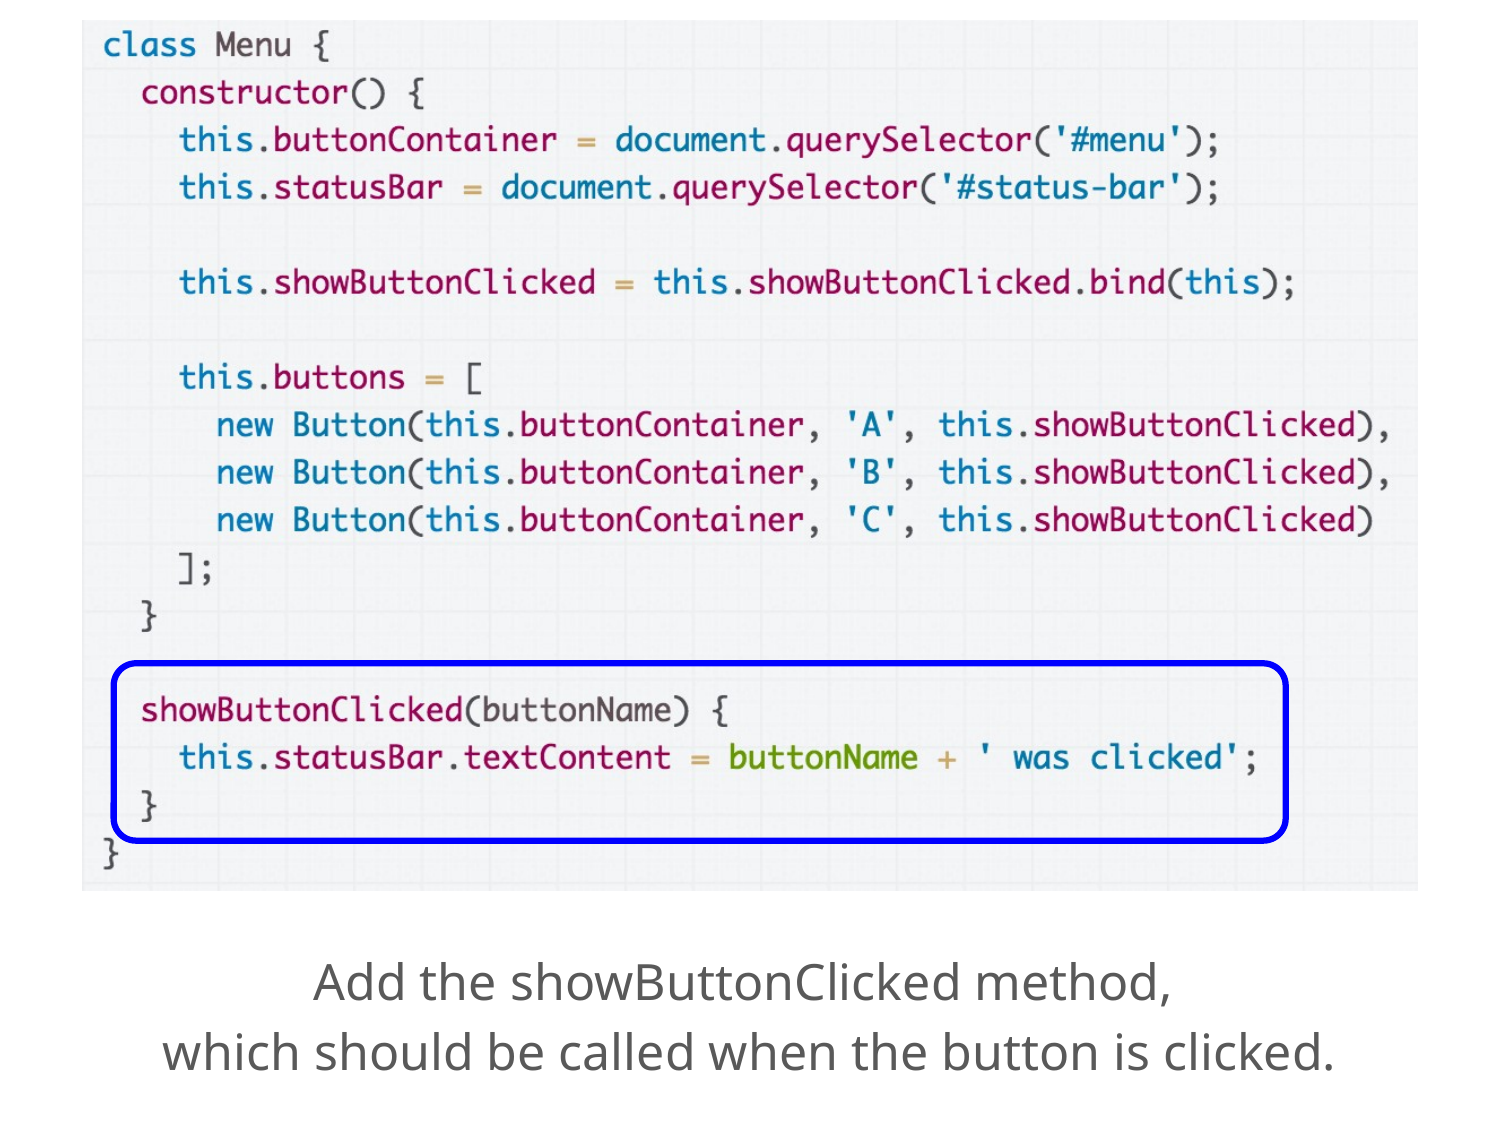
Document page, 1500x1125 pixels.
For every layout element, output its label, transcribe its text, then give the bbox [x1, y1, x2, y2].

picture [82, 20, 1418, 891]
list Add the showButtonClicked method, which should be called when the button is clicked. [49, 926, 1451, 1046]
